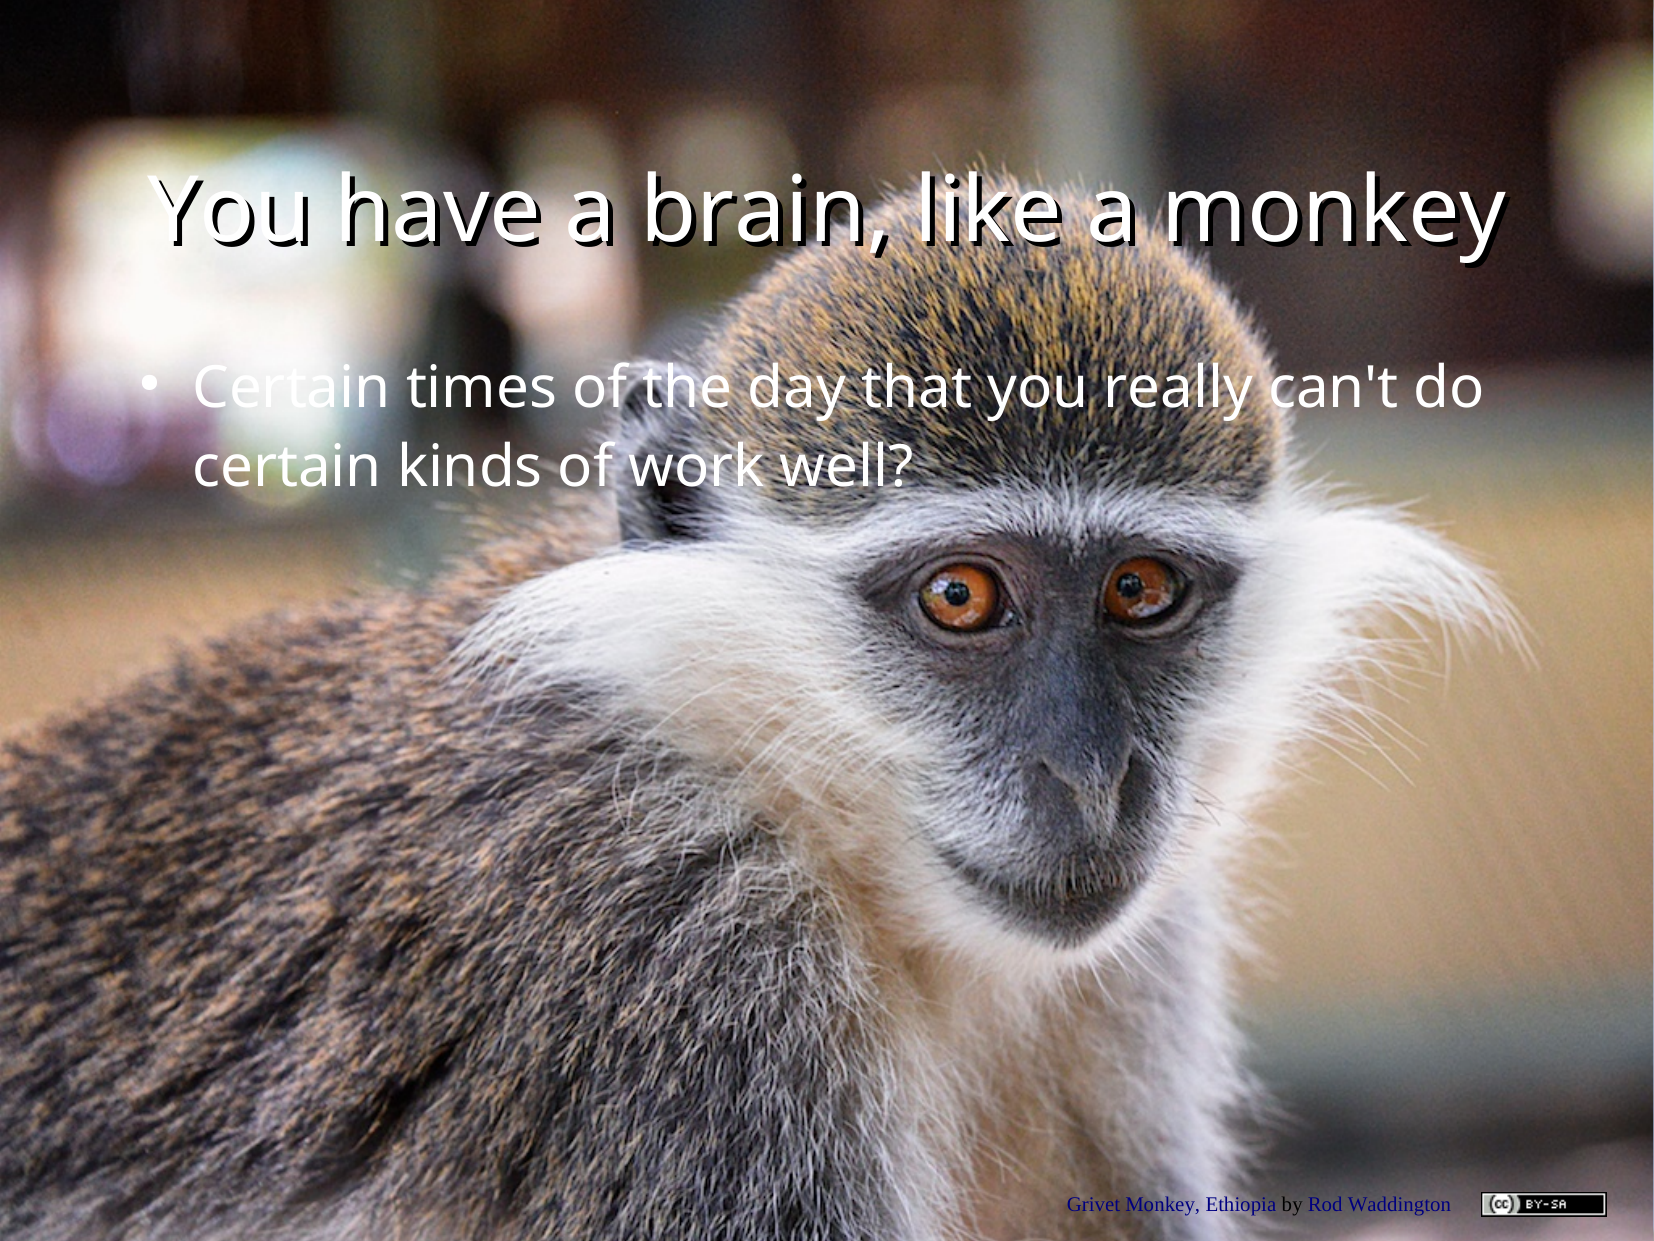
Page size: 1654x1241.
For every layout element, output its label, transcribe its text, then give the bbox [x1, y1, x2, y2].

picture [0, 0, 1654, 1241]
title You have a brain, like a monkey [121, 102, 1534, 310]
text_box Grivet Monkey, Ethiopia by Rod Waddington [1066, 1192, 1465, 1217]
list Certain times of the day that you really can't do certain kinds of work well? [121, 344, 1534, 1127]
